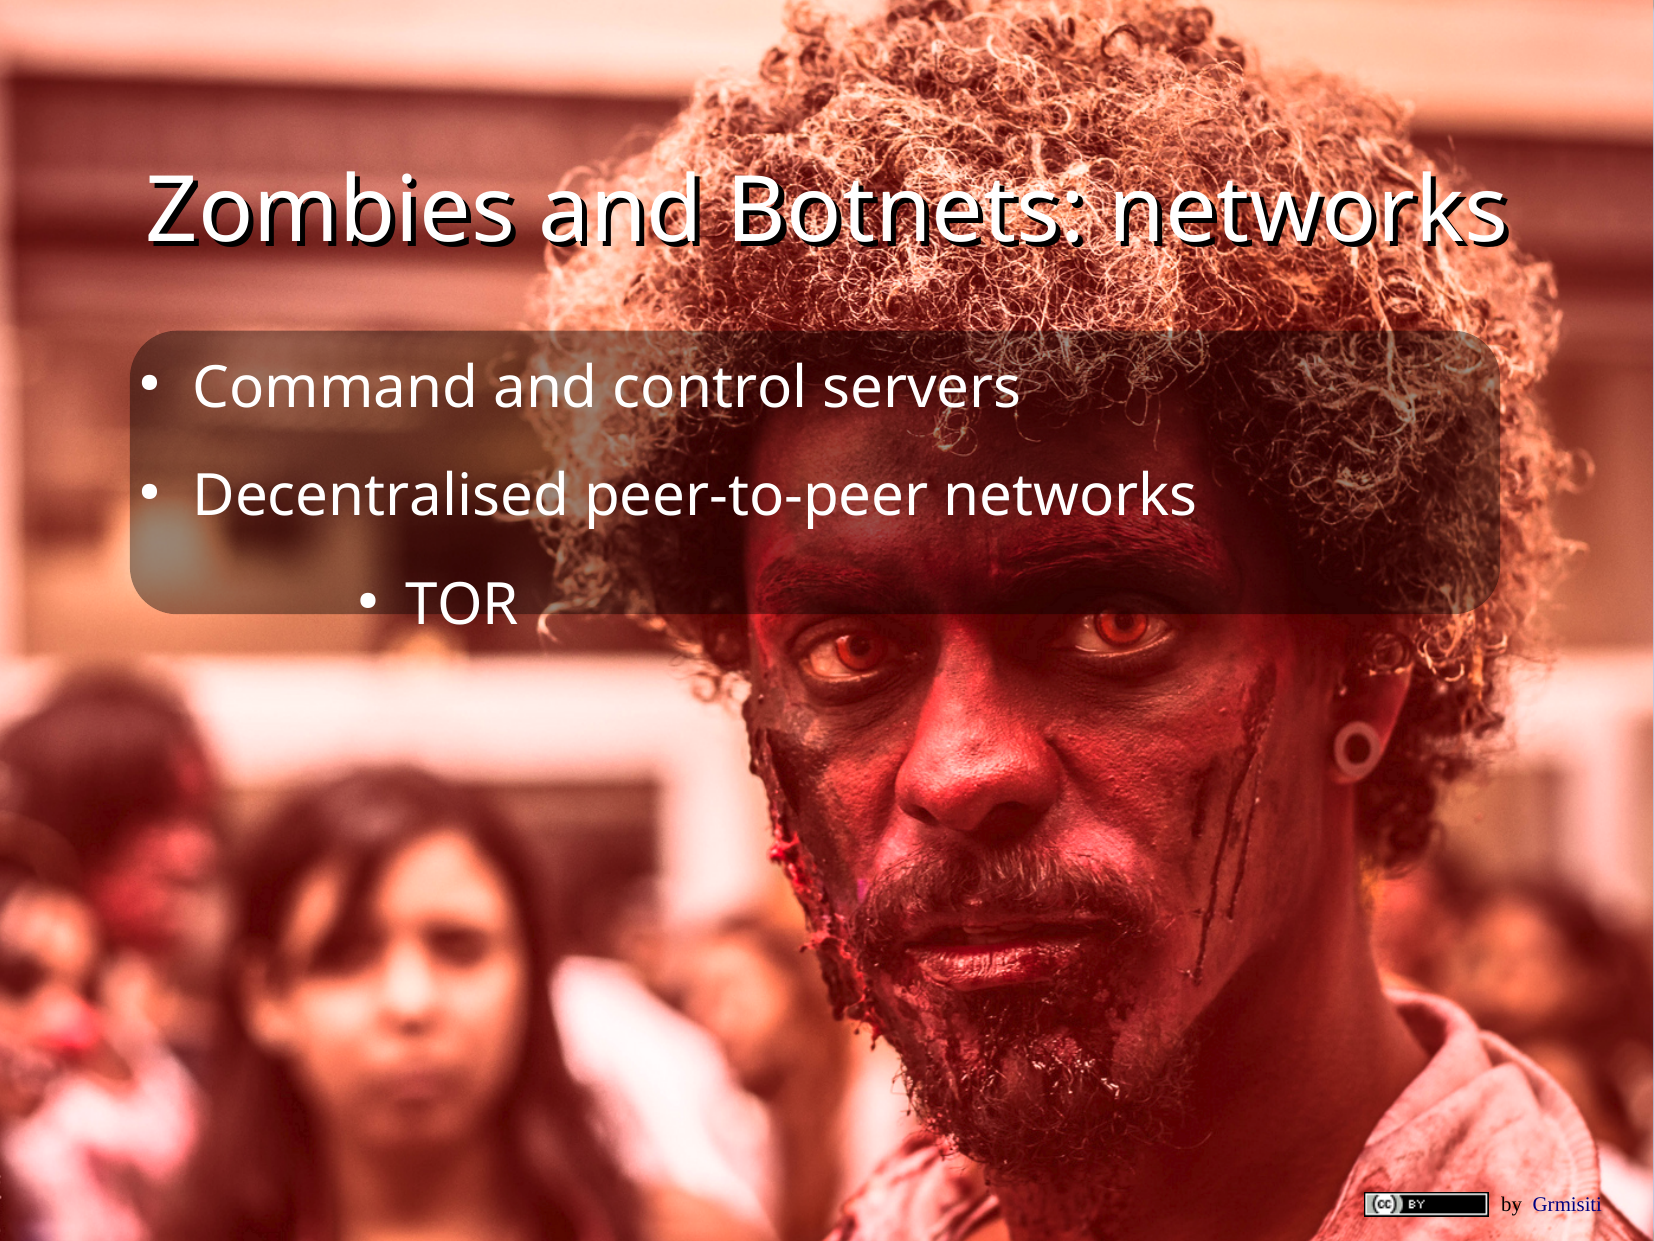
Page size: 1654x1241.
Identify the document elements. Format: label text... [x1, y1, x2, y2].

title Zombies and Botnets: networks [121, 102, 1534, 310]
text_box by Grmisiti [1501, 1193, 1607, 1217]
text_box [144, 330, 1486, 344]
list Command and control servers Decentralised peer-to-peer networks TOR [121, 344, 1534, 1127]
picture [0, 0, 1654, 1241]
